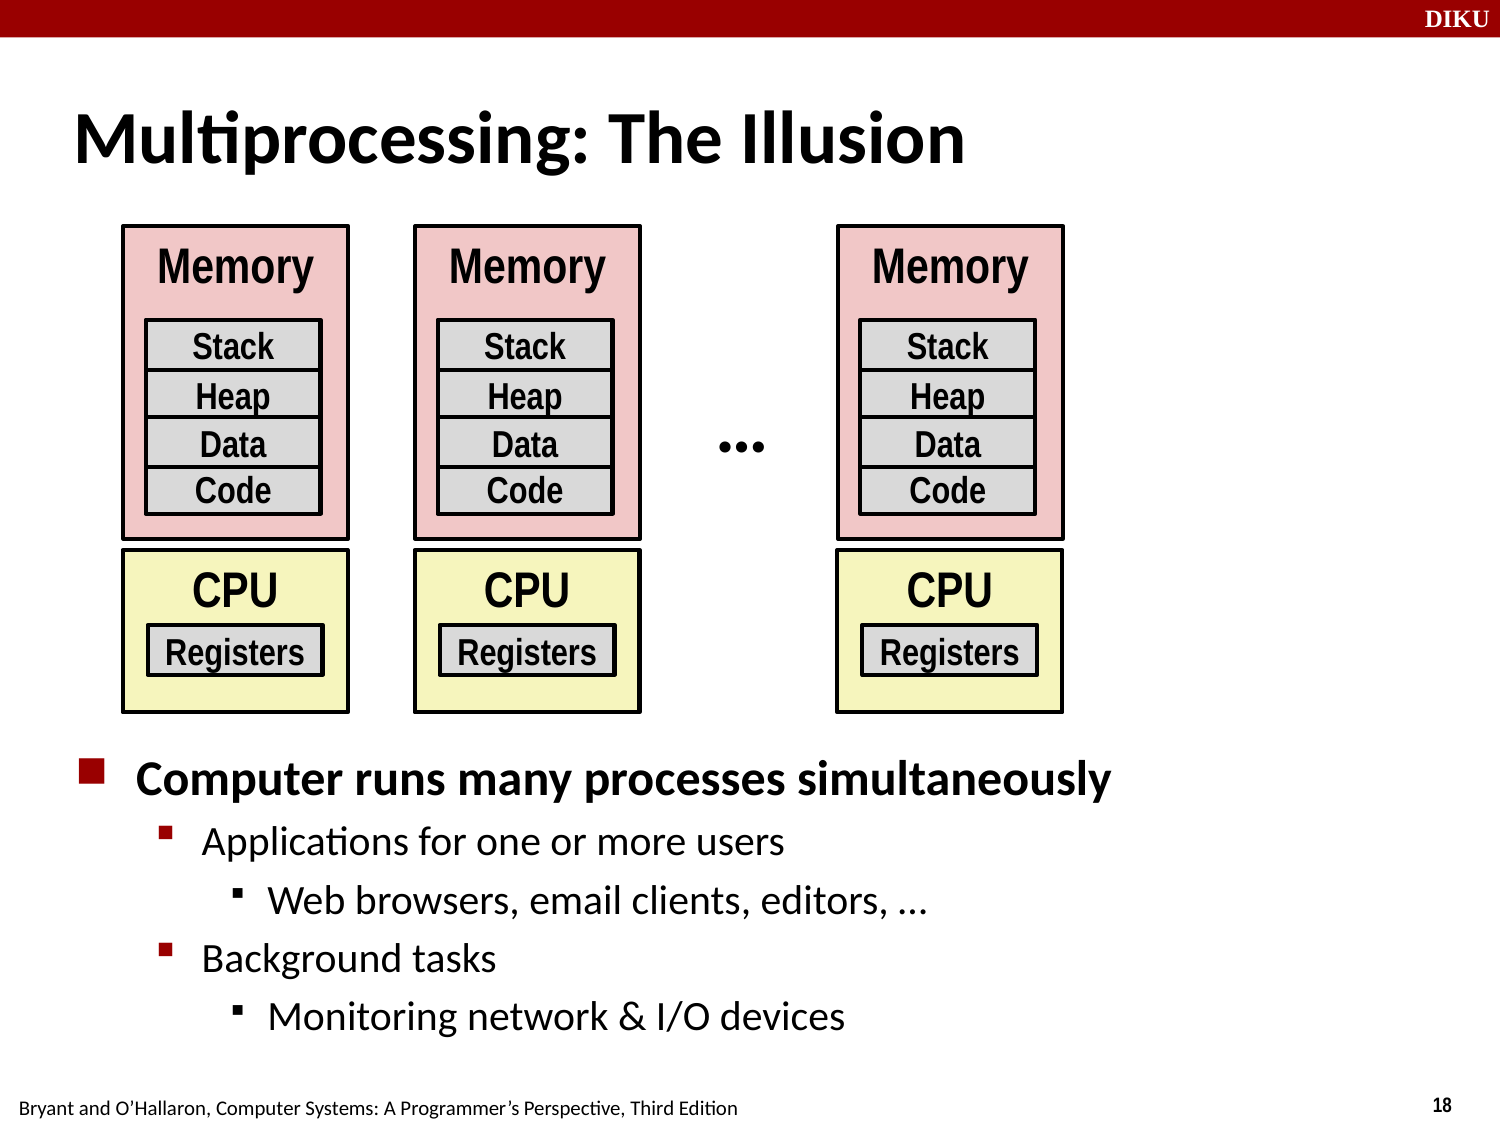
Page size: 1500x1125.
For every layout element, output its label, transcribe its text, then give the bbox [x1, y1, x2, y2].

text_box CPU [837, 549, 1063, 713]
text_box Code [145, 468, 321, 514]
text_box … [700, 369, 784, 475]
text_box Registers [147, 624, 323, 675]
text_box Computer runs many processes simultaneously Applications for one or more users Web browsers, email clients, editors, … Background tasks Monitoring network & I/O devices [65, 738, 1361, 1063]
text_box Data [145, 417, 321, 468]
text_box CPU [414, 549, 640, 713]
text_box Memory [415, 226, 641, 539]
text_box Registers [862, 624, 1038, 675]
text_box Registers [439, 624, 615, 675]
text_box Heap [549, 392, 556, 406]
text_box Stack [860, 319, 1036, 369]
text_box Heap [972, 392, 979, 406]
text_box Stack [145, 319, 321, 369]
text_box Code [437, 468, 613, 514]
text_box Data [860, 417, 1036, 468]
text_box Heap [860, 369, 1036, 417]
text_box Memory [123, 226, 349, 539]
text_box Code [860, 468, 1036, 514]
text_box Heap [437, 369, 613, 417]
text_box Stack [437, 319, 613, 369]
text_box Multiprocessing: The Illusion [58, 71, 1304, 197]
text_box Memory [837, 226, 1063, 539]
text_box Heap [145, 369, 321, 417]
text_box Data [437, 417, 613, 468]
text_box CPU [122, 549, 348, 713]
text_box Heap [257, 392, 264, 406]
